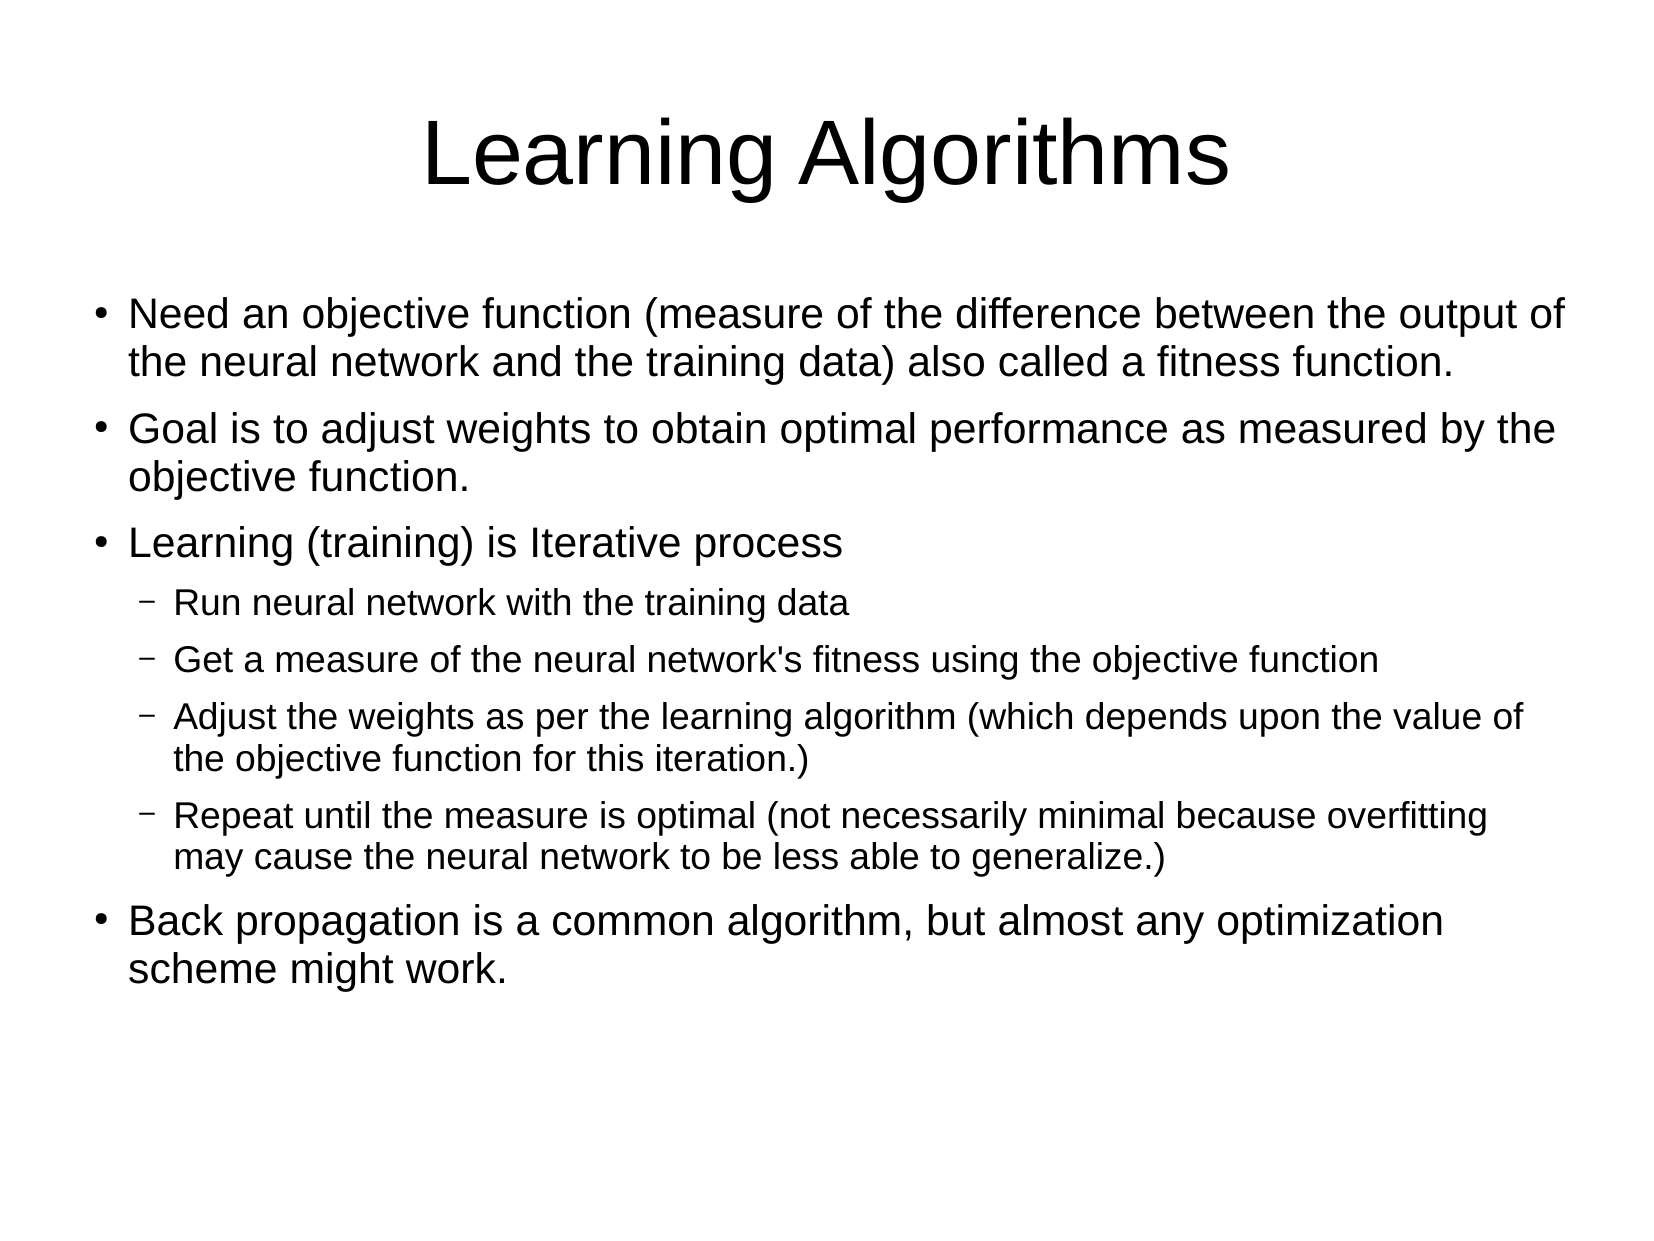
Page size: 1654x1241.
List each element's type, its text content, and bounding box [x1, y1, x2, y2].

title Learning Algorithms [82, 49, 1571, 257]
list Need an objective function (measure of the difference between the output of the neural network and the training data) also called a fitness function. Goal is to adjust weights to obtain optimal performance as measured by the objective function. Learning (training) is Iterative process Run neural network with the training data Get a measure of the neural network's fitness using the objective function Adjust the weights as per the learning algorithm (which depends upon the value of the objective function for this iteration.) Repeat until the measure is optimal (not necessarily minimal because overfitting may cause the neural network to be less able to generalize.) Back propagation is a common algorithm, but almost any optimization scheme might work. [82, 290, 1571, 1010]
